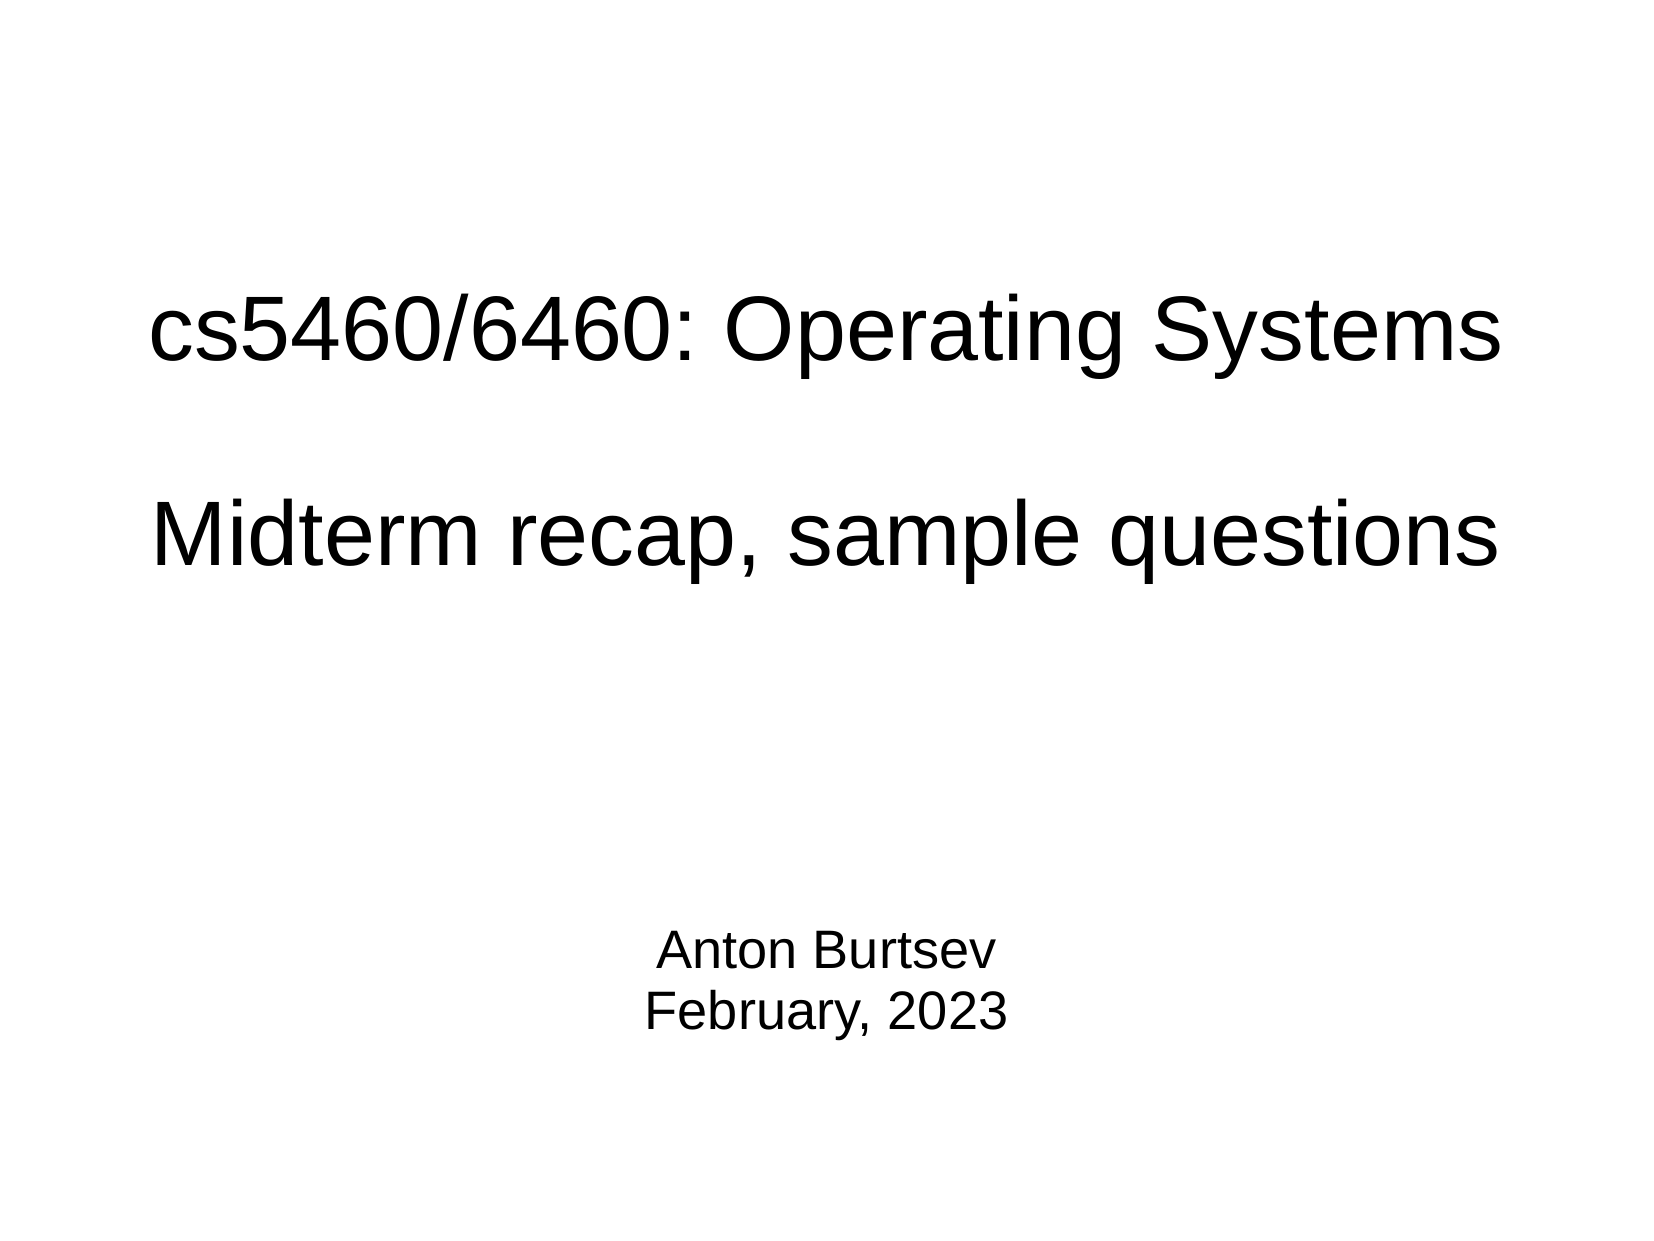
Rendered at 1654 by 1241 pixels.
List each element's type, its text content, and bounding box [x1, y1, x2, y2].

subtitle Anton Burtsev February, 2023 [82, 637, 1571, 1109]
title cs5460/6460: Operating Systems Midterm recap, sample questions [82, 113, 1571, 637]
